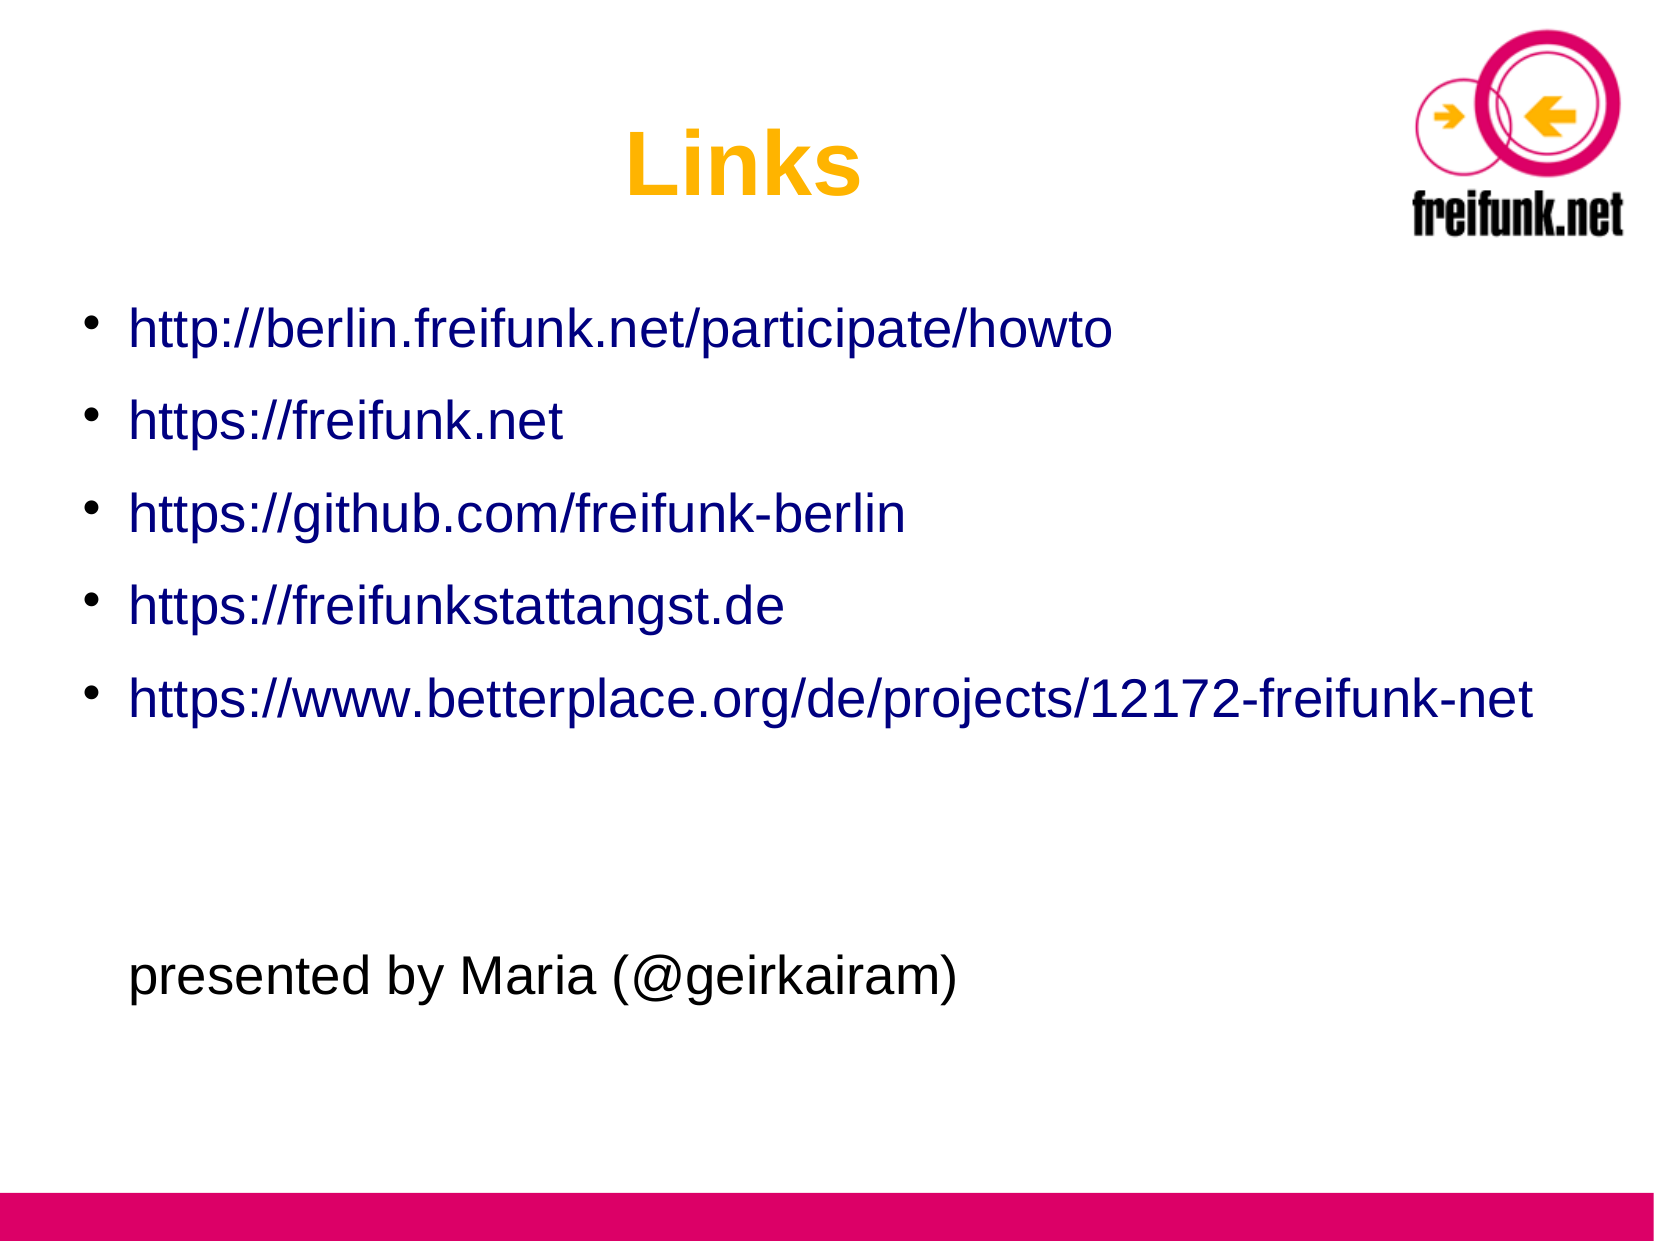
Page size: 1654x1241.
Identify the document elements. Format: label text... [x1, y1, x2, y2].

picture [1380, 0, 1654, 266]
list http://berlin.freifunk.net/participate/howto https://freifunk.net https://github.com/freifunk-berlin https://freifunkstattangst.de https://www.betterplace.org/de/projects/12172-freifunk-net presented by Maria (@geirkairam) [82, 290, 1571, 1010]
title Links [82, 53, 1406, 260]
